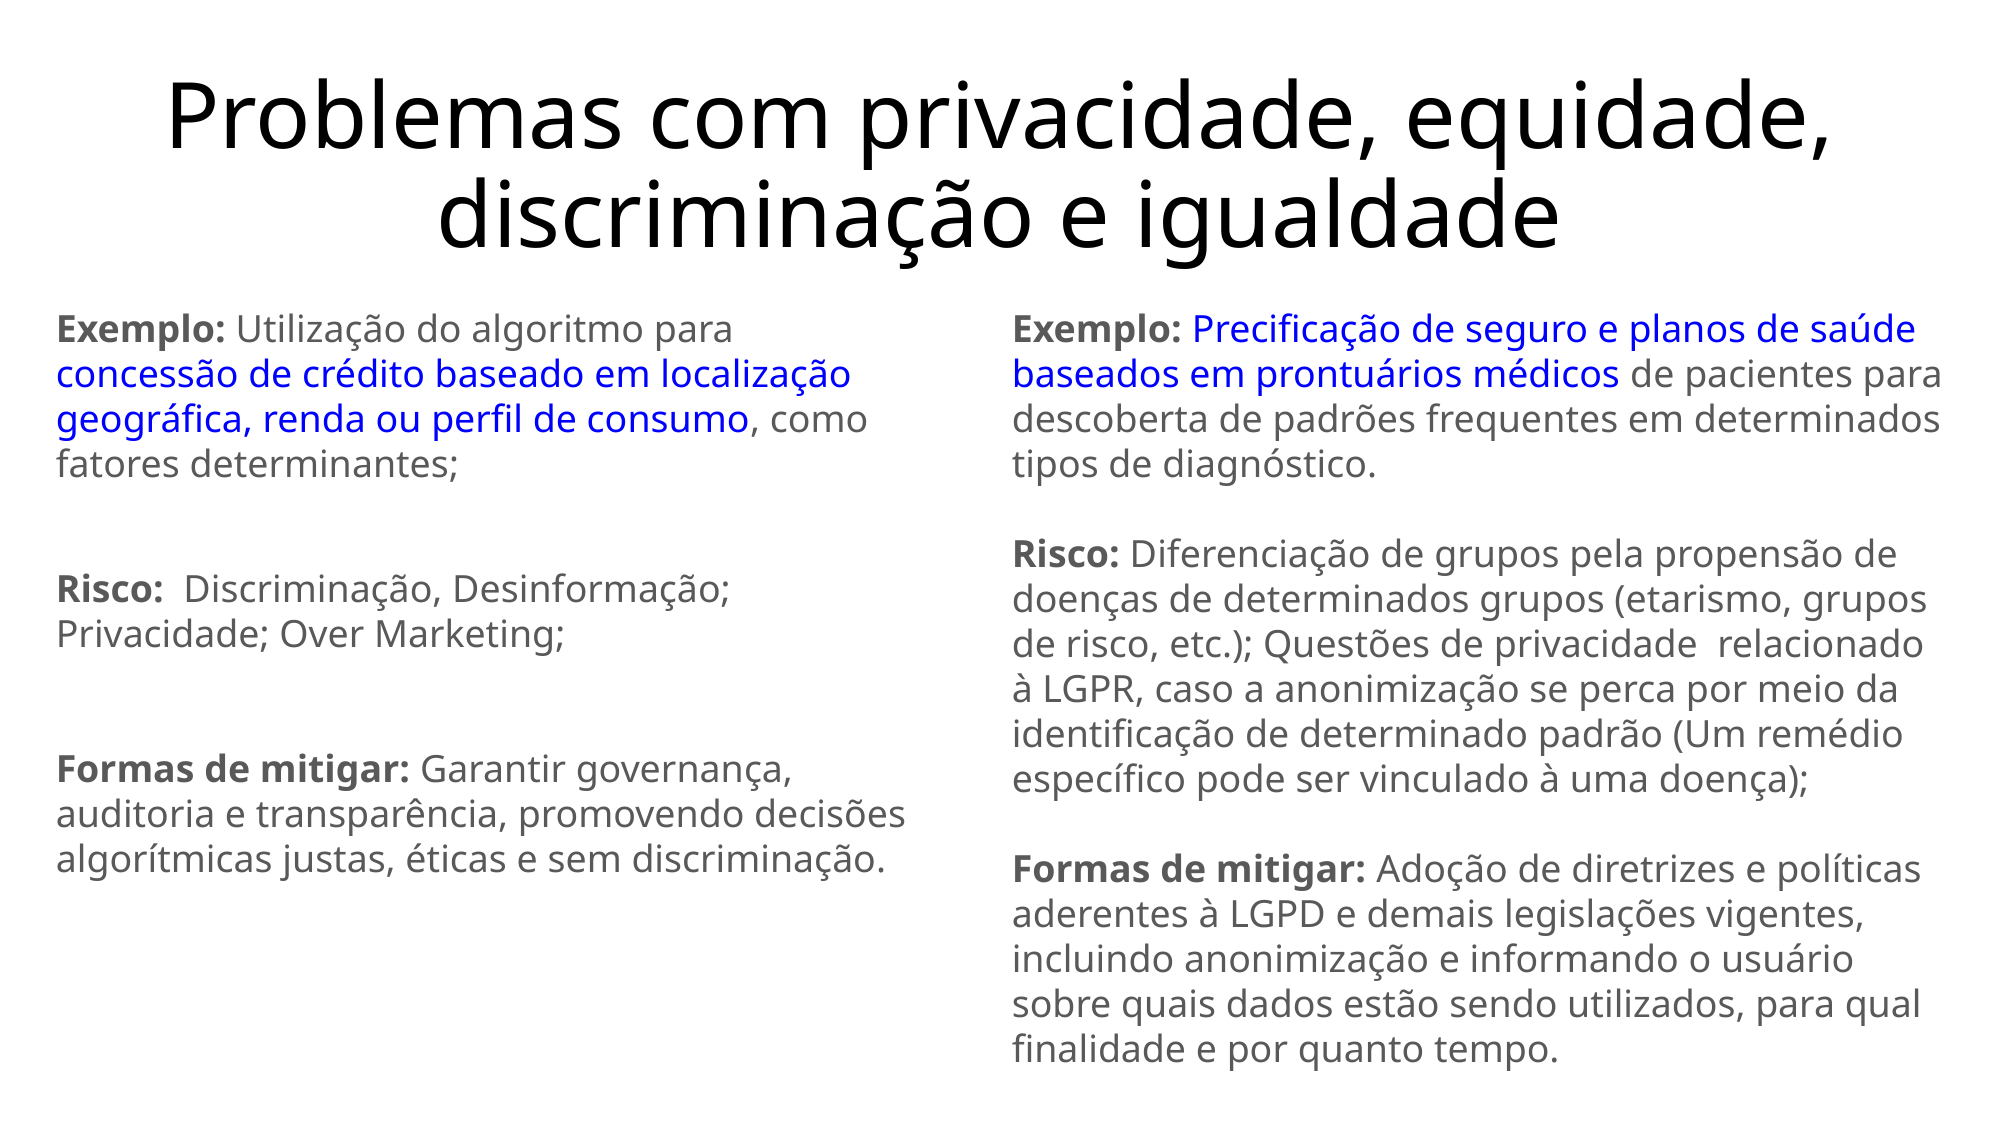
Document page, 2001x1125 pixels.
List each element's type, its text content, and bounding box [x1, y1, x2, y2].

text_box Exemplo: Utilização do algoritmo para concessão de crédito baseado em localização geográfica, renda ou perfil de consumo, como fatores determinantes; Risco: Discriminação, Desinformação; Privacidade; Over Marketing; Formas de mitigar: Garantir governança, auditoria e transparência, promovendo decisões algorítmicas justas, éticas e sem discriminação. [40, 297, 939, 944]
text_box Exemplo: Precificação de seguro e planos de saúde baseados em prontuários médicos de pacientes para descoberta de padrões frequentes em determinados tipos de diagnóstico. Risco: Diferenciação de grupos pela propensão de doenças de determinados grupos (etarismo, grupos de risco, etc.); Questões de privacidade relacionado à LGPR, caso a anonimização se perca por meio da identificação de determinado padrão (Um remédio específico pode ser vinculado à uma doença); Formas de mitigar: Adoção de diretrizes e políticas aderentes à LGPD e demais legislações vigentes, incluindo anonimização e informando o usuário sobre quais dados estão sendo utilizados, para qual finalidade e por quanto tempo. [996, 297, 1968, 1125]
title Problemas com privacidade, equidade, discriminação e igualdade [137, 59, 1863, 278]
